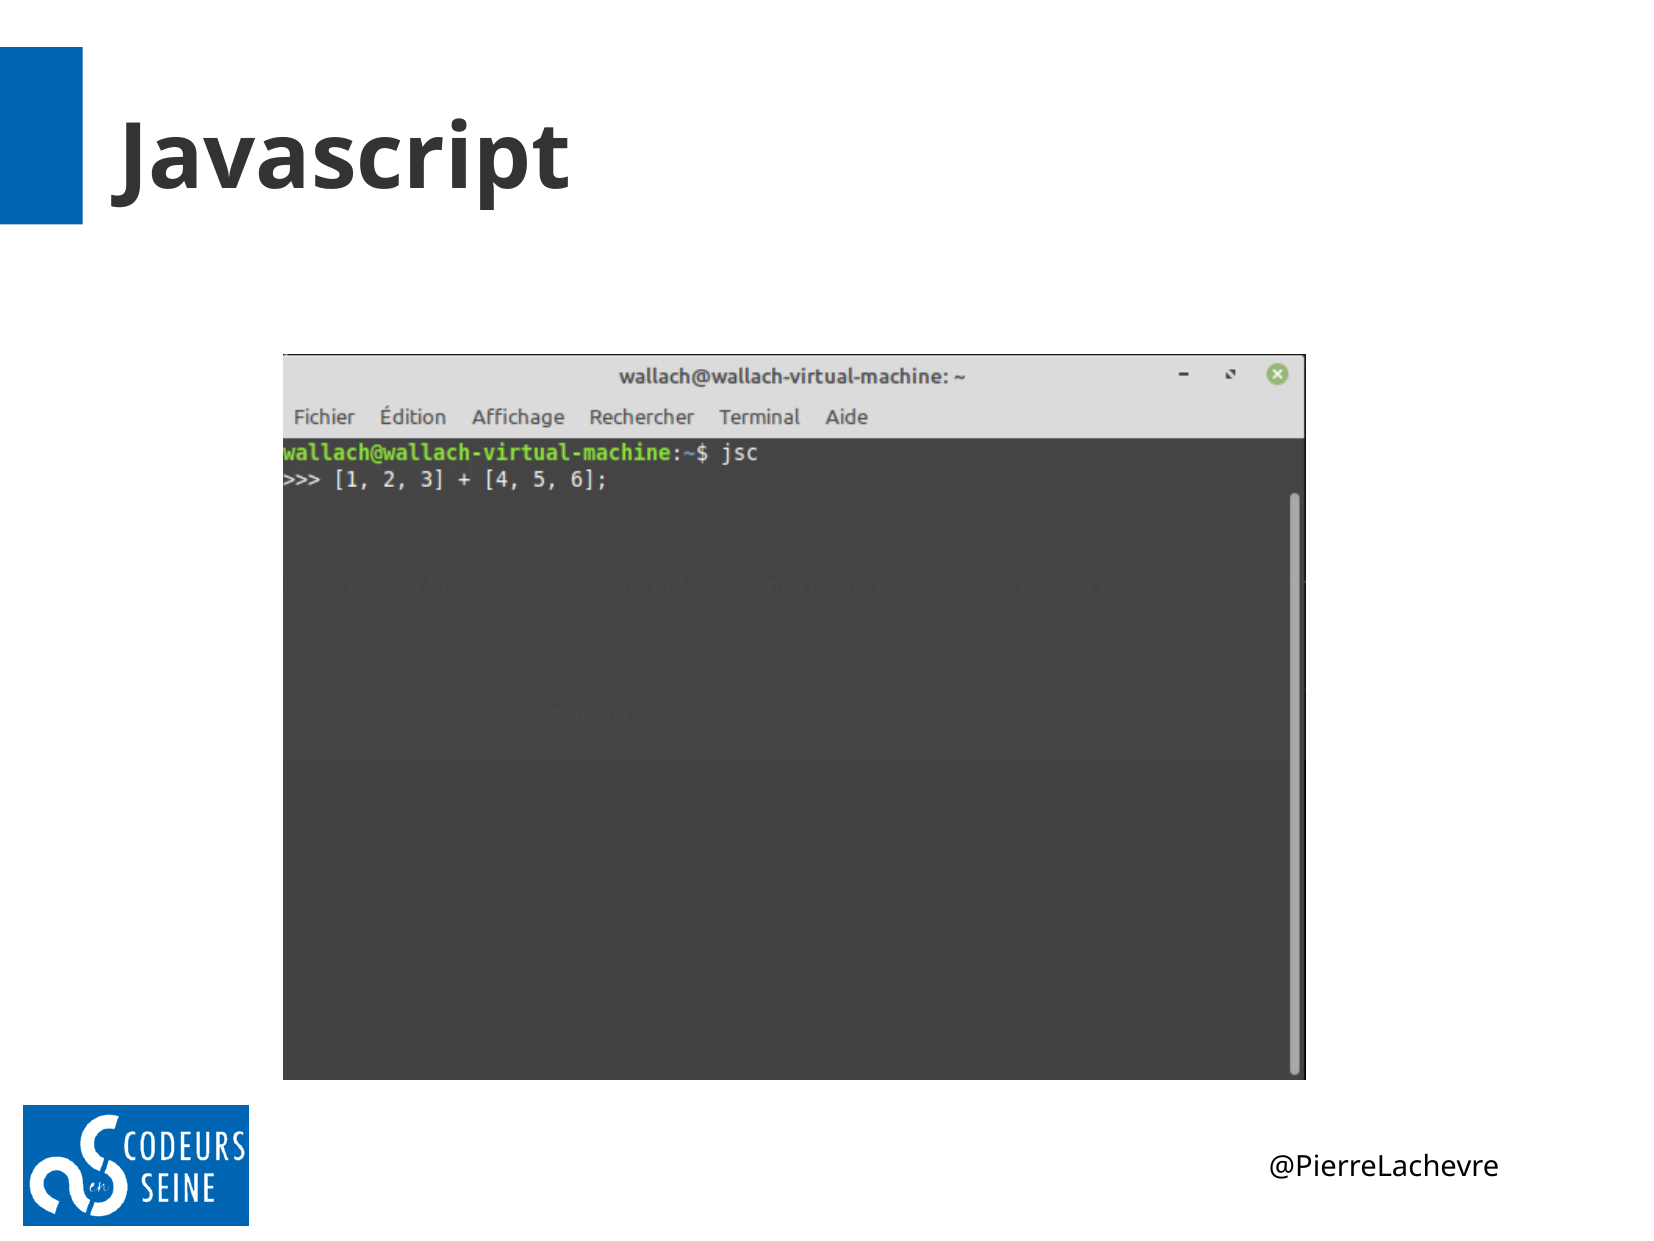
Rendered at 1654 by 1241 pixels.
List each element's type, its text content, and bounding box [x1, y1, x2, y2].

picture [283, 354, 1306, 1080]
picture [23, 1105, 249, 1226]
title Javascript [118, 49, 1571, 257]
